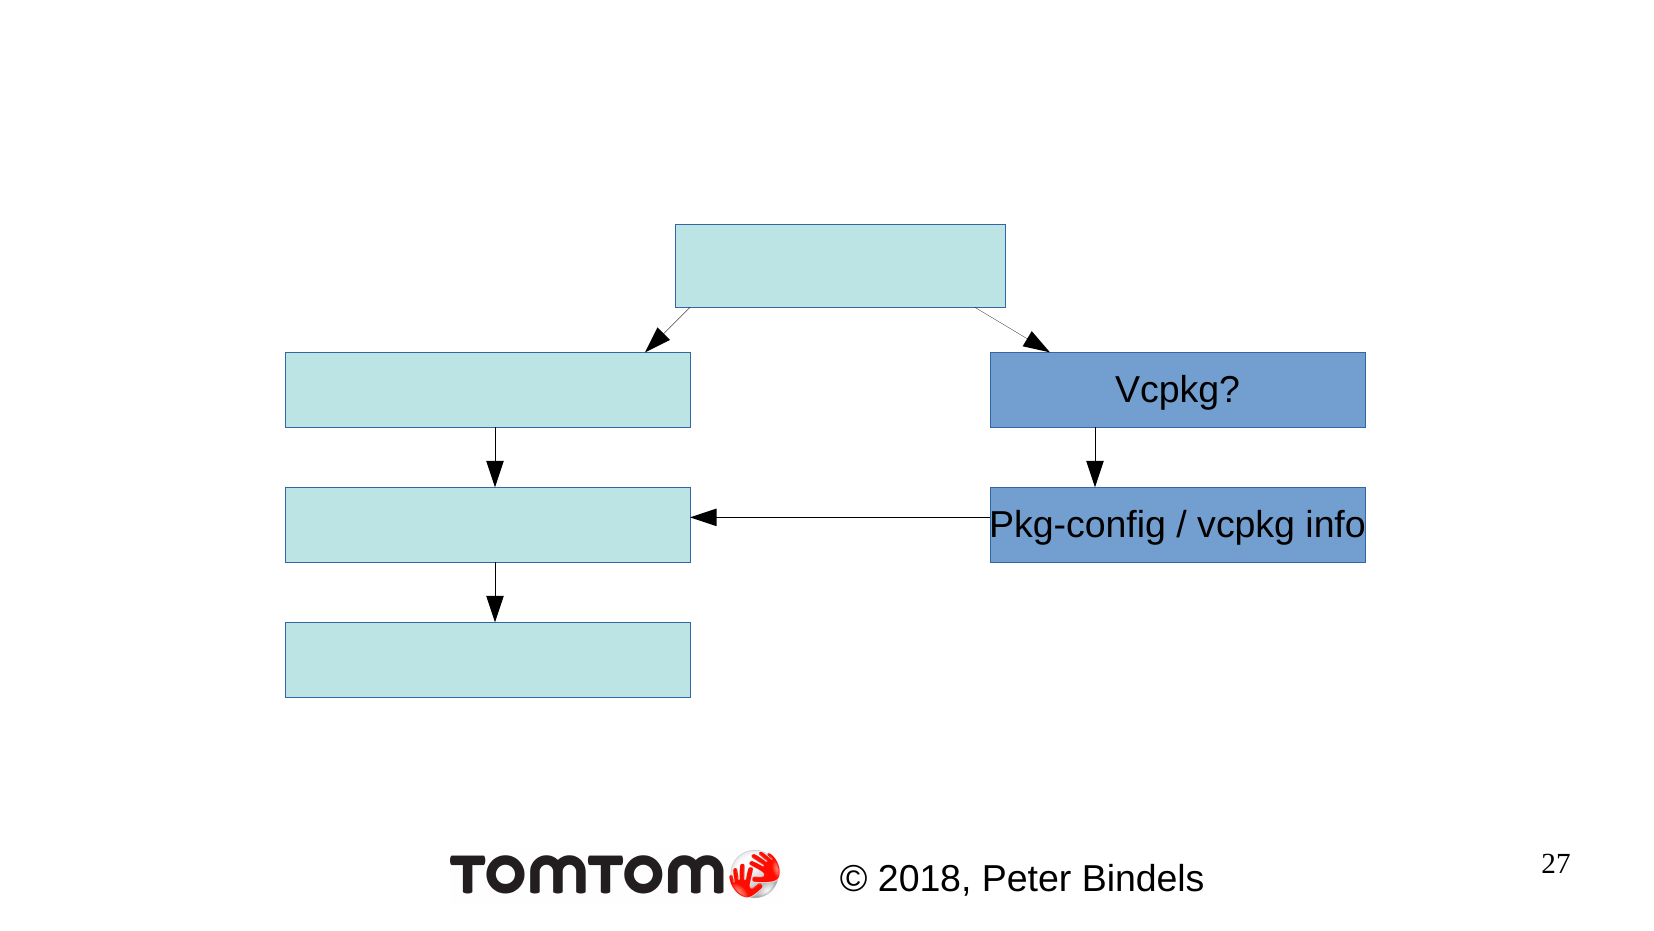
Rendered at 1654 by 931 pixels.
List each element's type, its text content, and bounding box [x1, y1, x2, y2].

text_box [285, 487, 691, 563]
text_box Pkg-config / vcpkg info [990, 487, 1366, 563]
text_box [675, 224, 1006, 308]
text_box [285, 352, 691, 428]
text_box [285, 622, 691, 698]
text_box Vcpkg? [990, 352, 1366, 428]
picture [450, 847, 784, 905]
